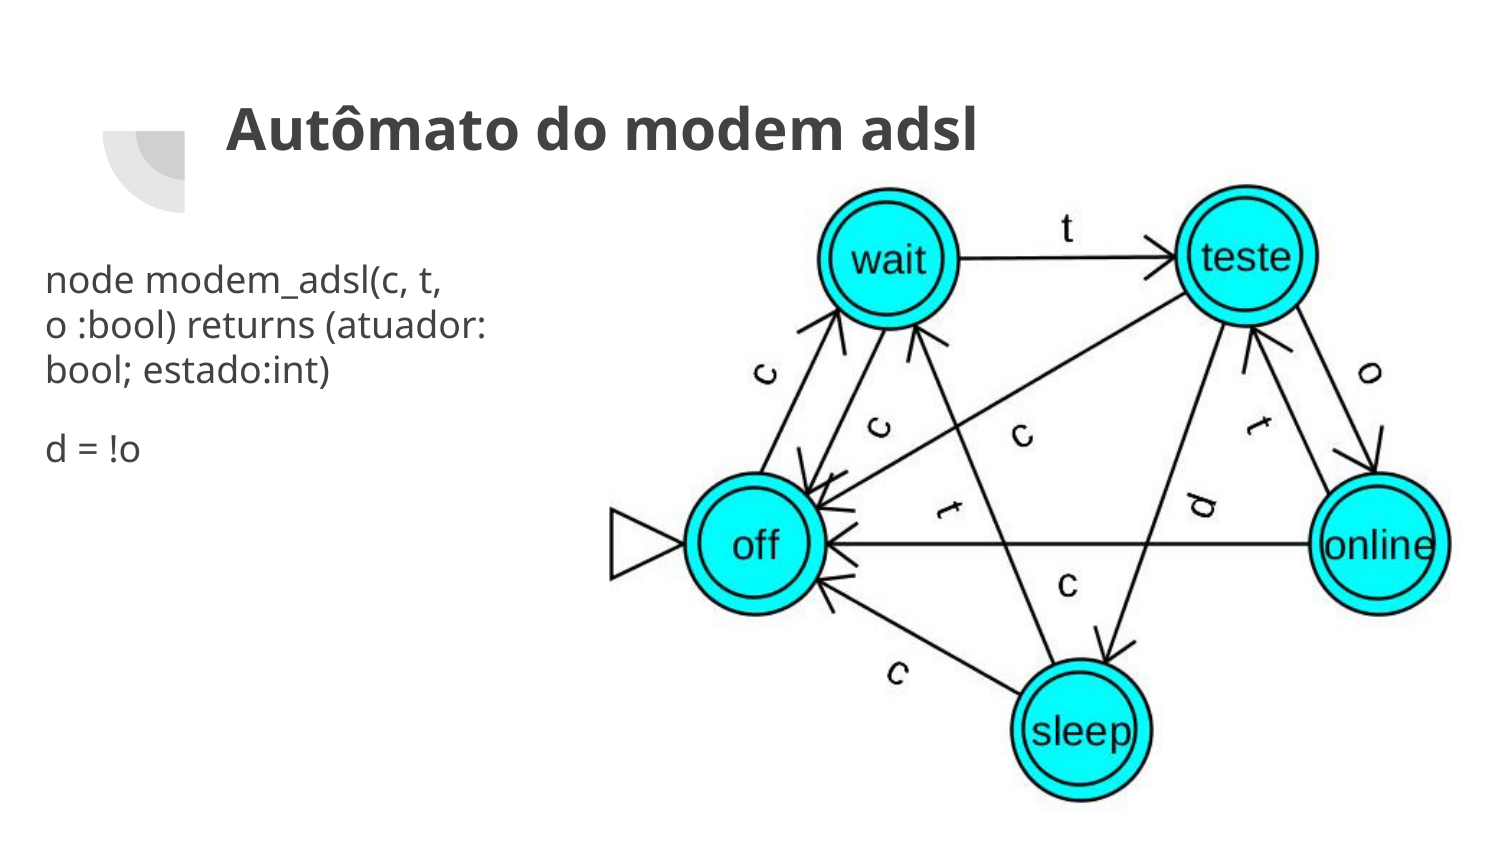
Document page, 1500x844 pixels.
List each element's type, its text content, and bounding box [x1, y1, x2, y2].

picture [575, 157, 1475, 829]
list node modem_adsl(c, t, o :bool) returns (atuador: bool; estado:int) d = !o [29, 241, 575, 816]
title Autômato do modem adsl [211, 77, 1366, 241]
